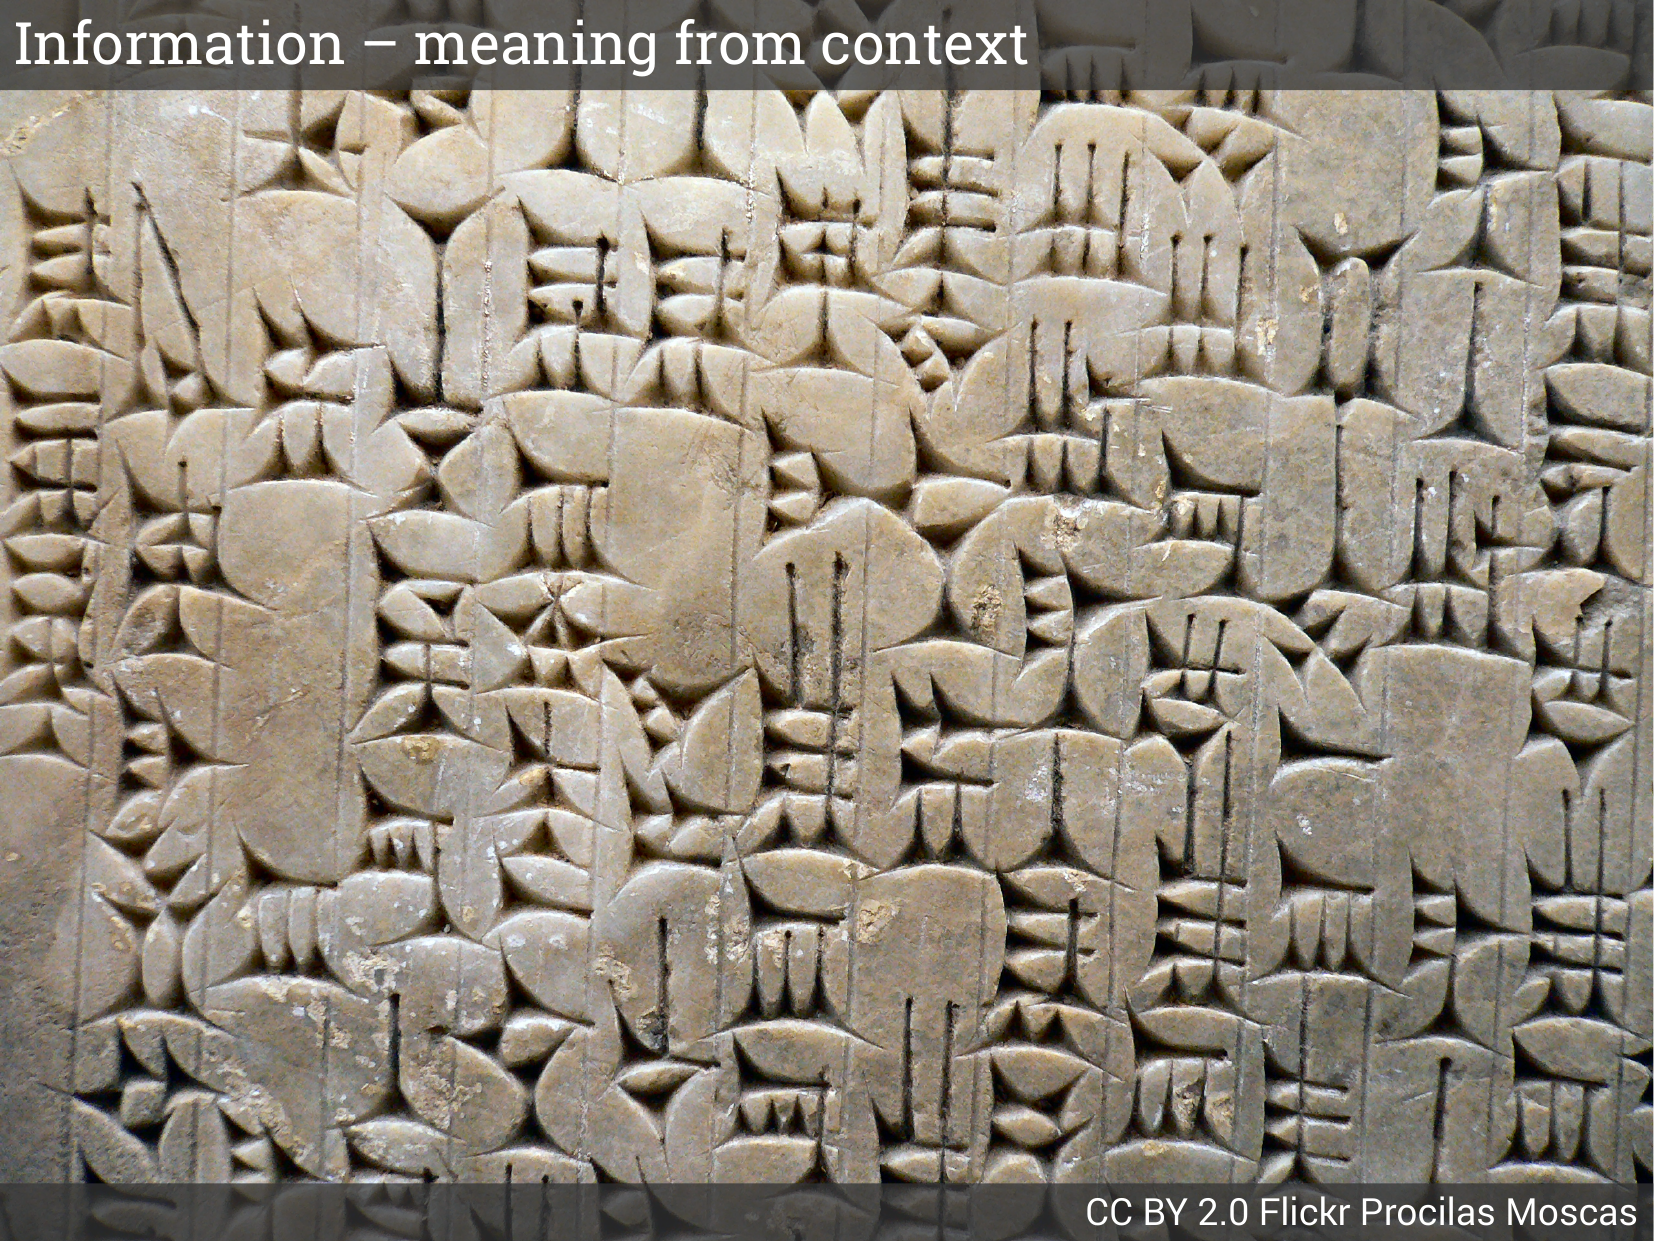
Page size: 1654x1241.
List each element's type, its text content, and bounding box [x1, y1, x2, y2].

text_box Information – meaning from context [0, 0, 1654, 89]
text_box CC BY 2.0 Flickr Procilas Moscas [0, 1183, 1654, 1241]
picture [0, 91, 1654, 1183]
